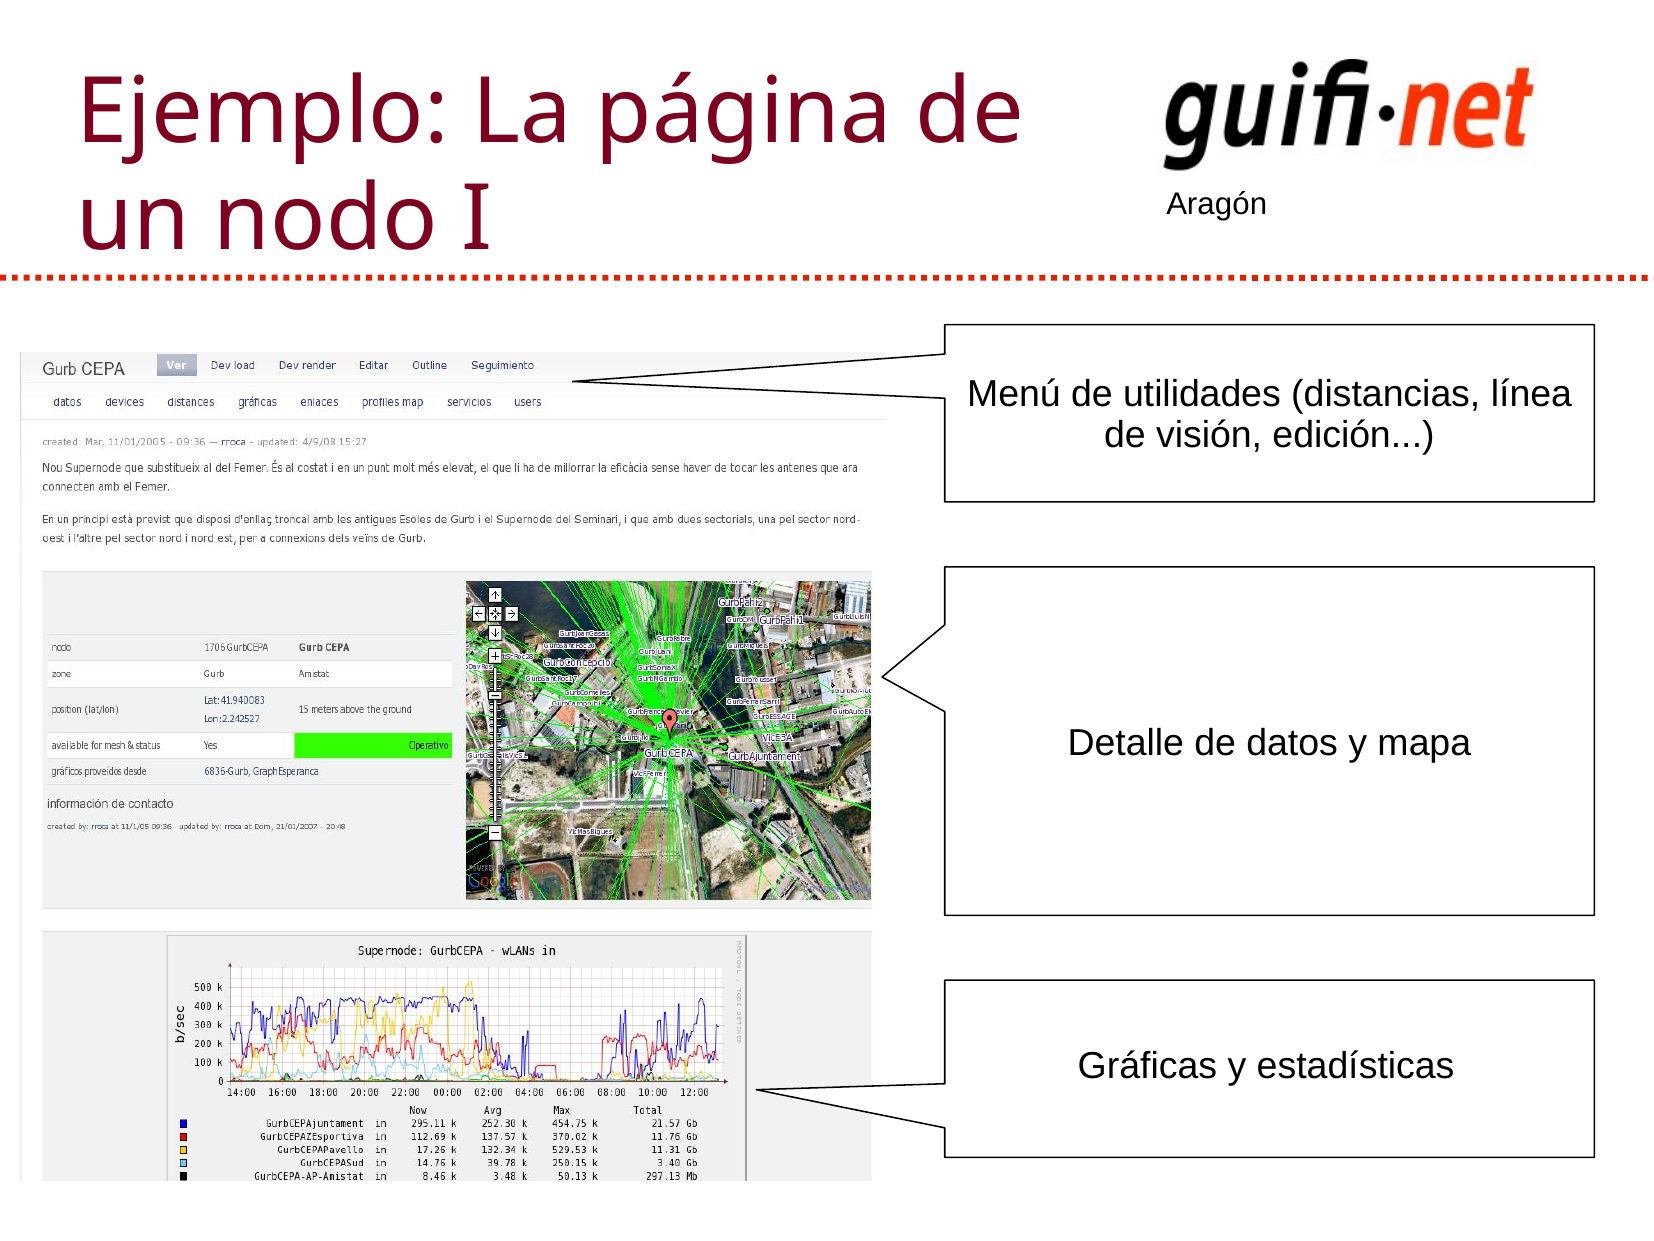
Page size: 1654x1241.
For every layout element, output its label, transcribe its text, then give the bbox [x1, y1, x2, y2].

picture [1157, 59, 1542, 172]
text_box Detalle de datos y mapa [882, 566, 1595, 916]
picture [20, 352, 886, 1181]
text_box Gráficas y estadísticas [1062, 1035, 1505, 1093]
text_box [756, 980, 1595, 1158]
text_box Menú de utilidades (distancias, línea de visión, edición...) [572, 324, 1595, 502]
title Ejemplo: La página de un nodo I [76, 53, 1093, 272]
